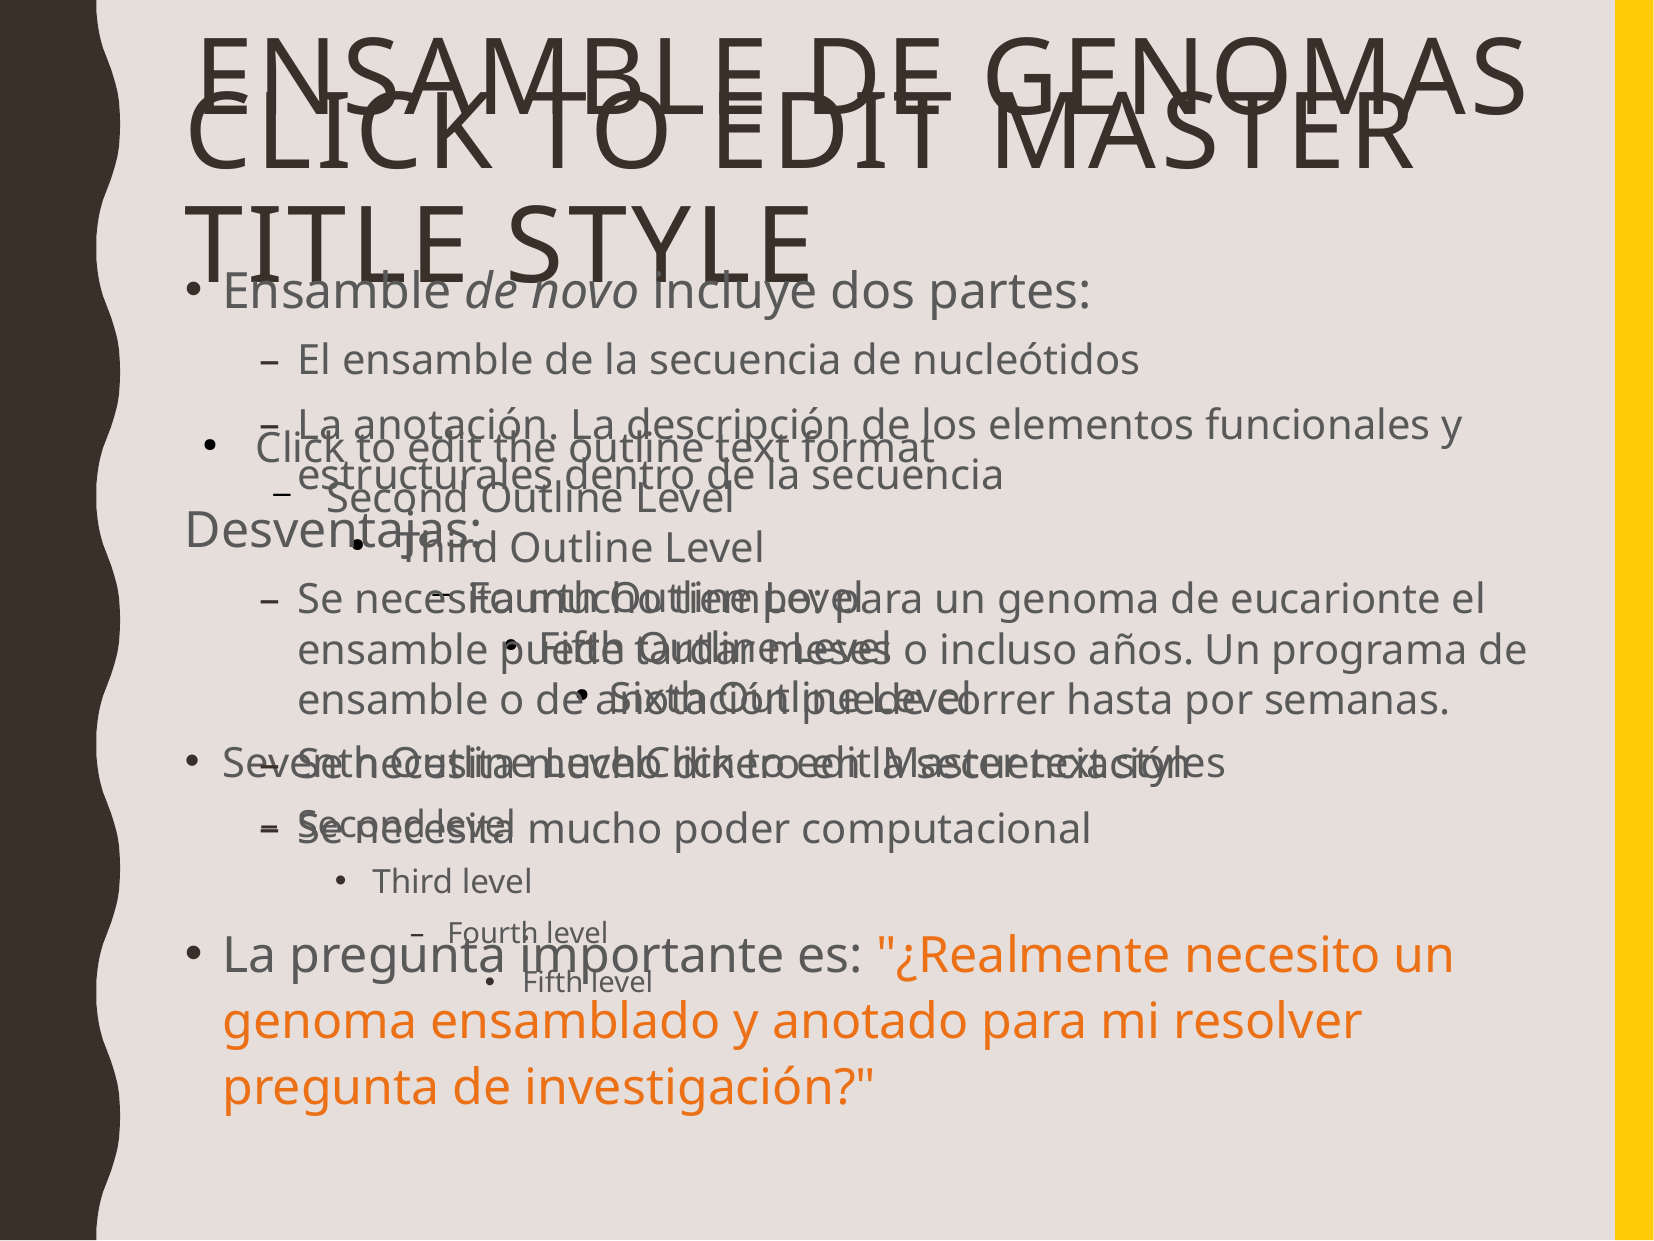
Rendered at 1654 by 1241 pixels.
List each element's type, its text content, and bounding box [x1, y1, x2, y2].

list Ensamble de novo incluye dos partes: El ensamble de la secuencia de nucleótidos La anotación. La descripción de los elementos funcionales y estructurales dentro de la secuencia Desventajas: Se necesita mucho tiempo: para un genoma de eucarionte el ensamble puede tardar meses o incluso años. Un programa de ensamble o de anotación puede correr hasta por semanas. Se necesita mucho dinero en la secuenciación Se necesita mucho poder computacional La pregunta importante es: "¿Realmente necesito un genoma ensamblado y anotado para mi resolver pregunta de investigación?" [169, 244, 1570, 1241]
title Ensamble de genomas [179, 15, 1561, 244]
